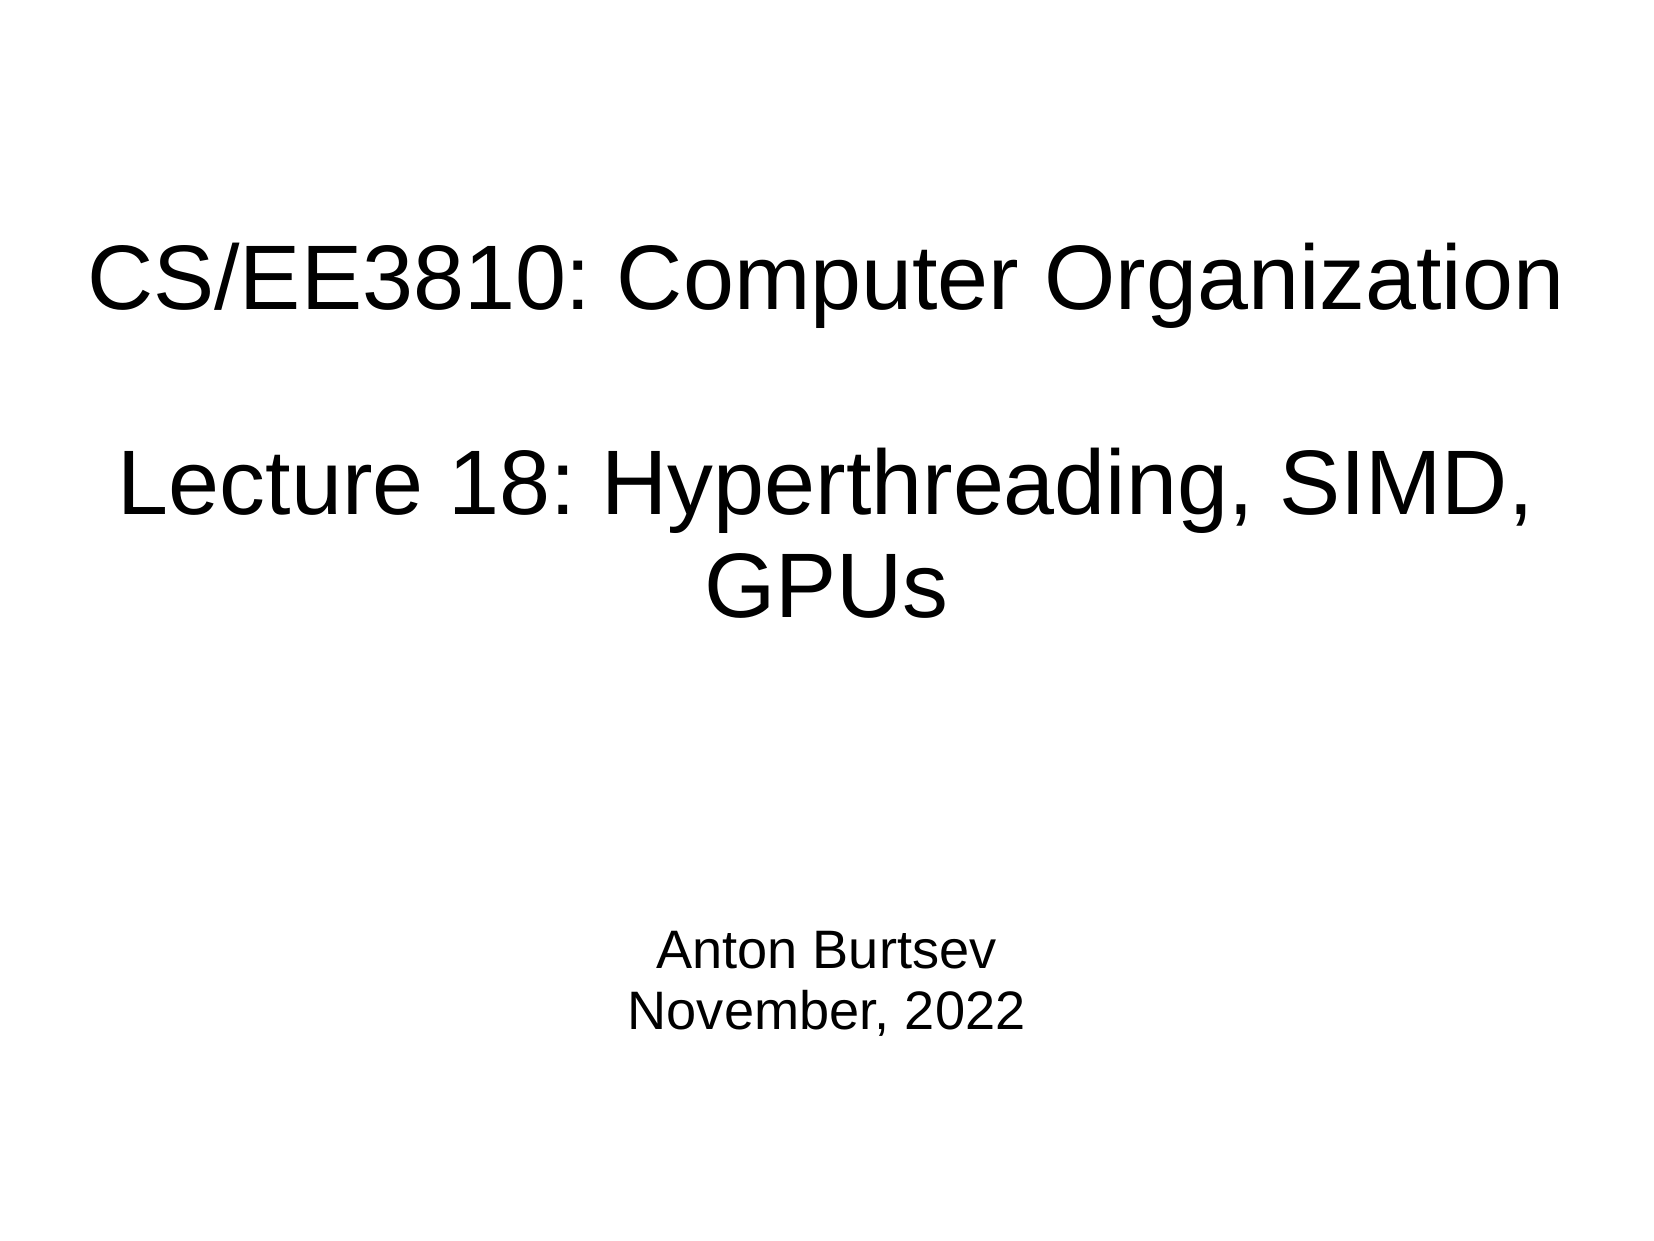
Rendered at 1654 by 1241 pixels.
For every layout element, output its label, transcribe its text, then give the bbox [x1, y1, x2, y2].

subtitle Anton Burtsev November, 2022 [82, 637, 1571, 1109]
title CS/EE3810: Computer Organization Lecture 18: Hyperthreading, SIMD, GPUs [82, 113, 1571, 637]
